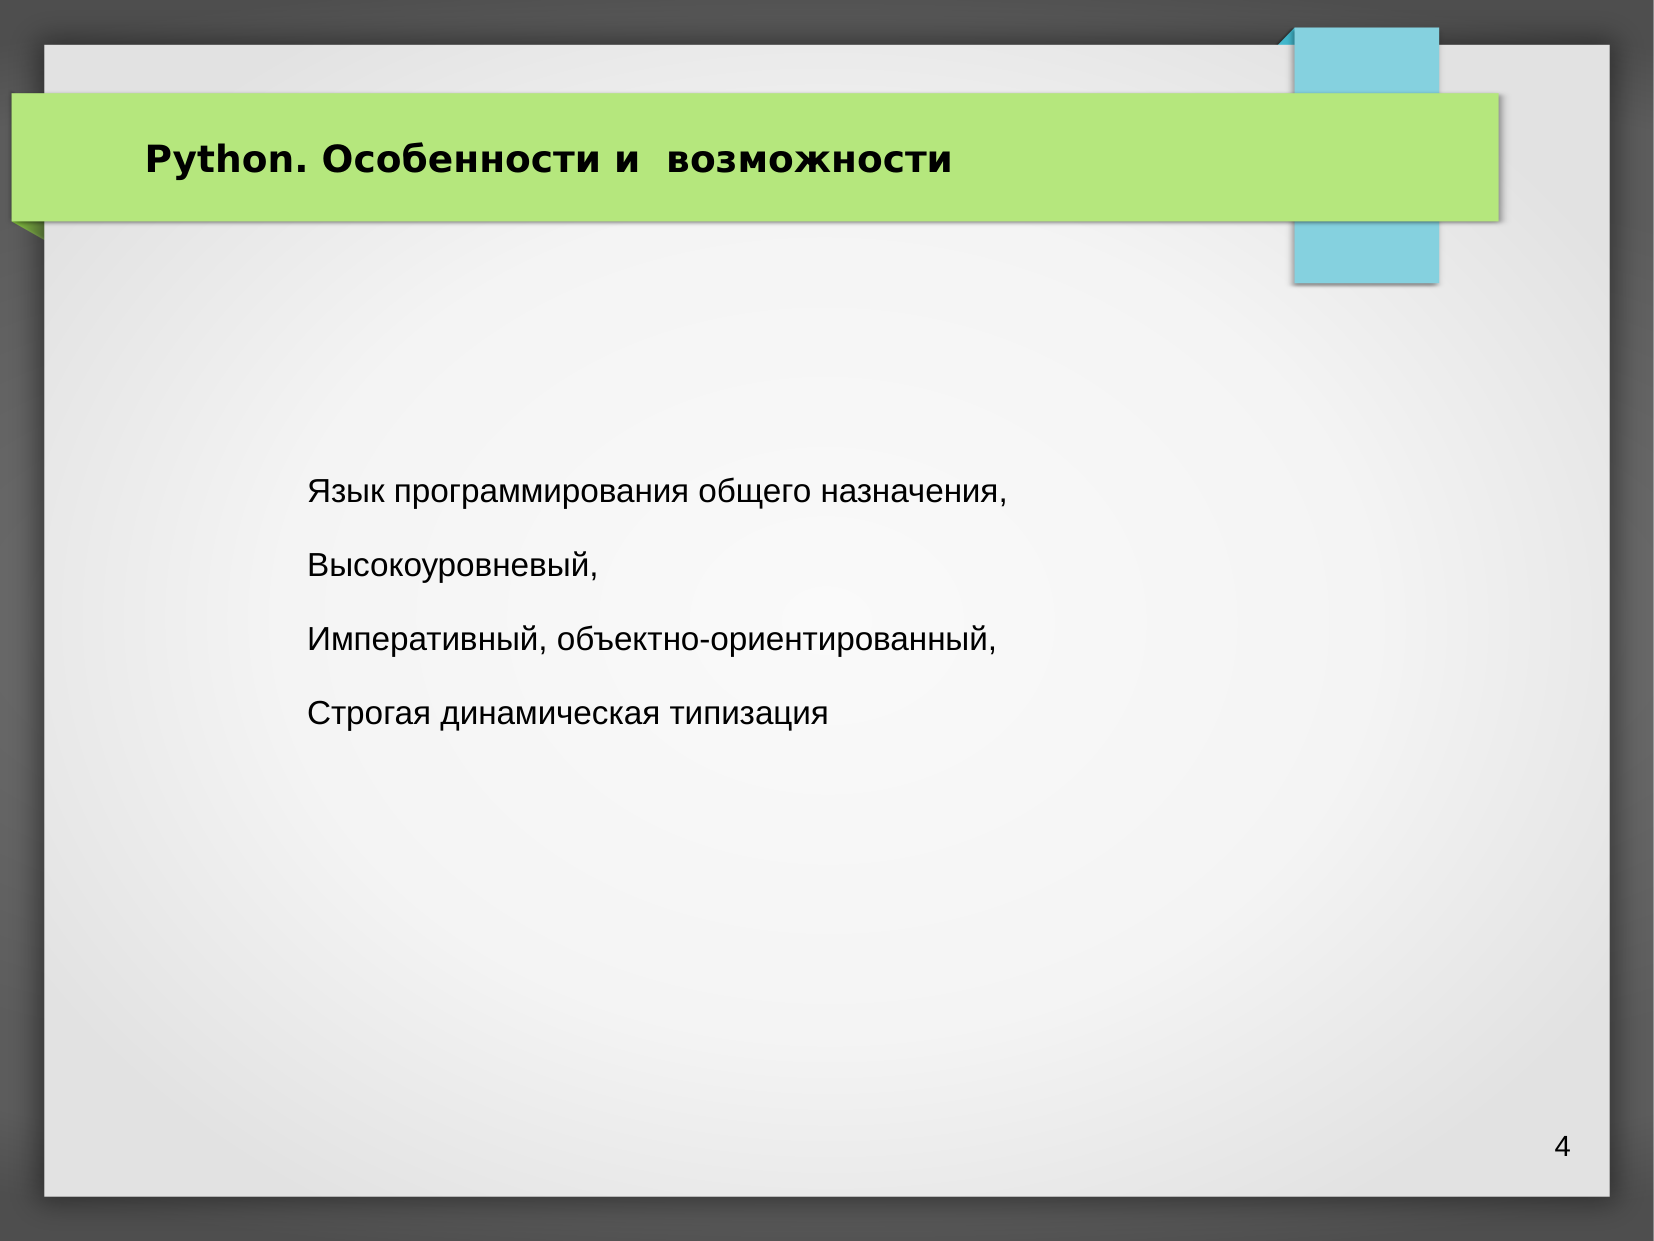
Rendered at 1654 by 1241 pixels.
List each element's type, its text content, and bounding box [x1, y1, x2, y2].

picture [0, 0, 1654, 1241]
text_box Python. Особенности и возможности [129, 129, 969, 189]
text_box Язык программирования общего назначения, Высокоуровневый, Императивный, объектно-ориентированный, Строгая динамическая типизация [307, 447, 1158, 756]
